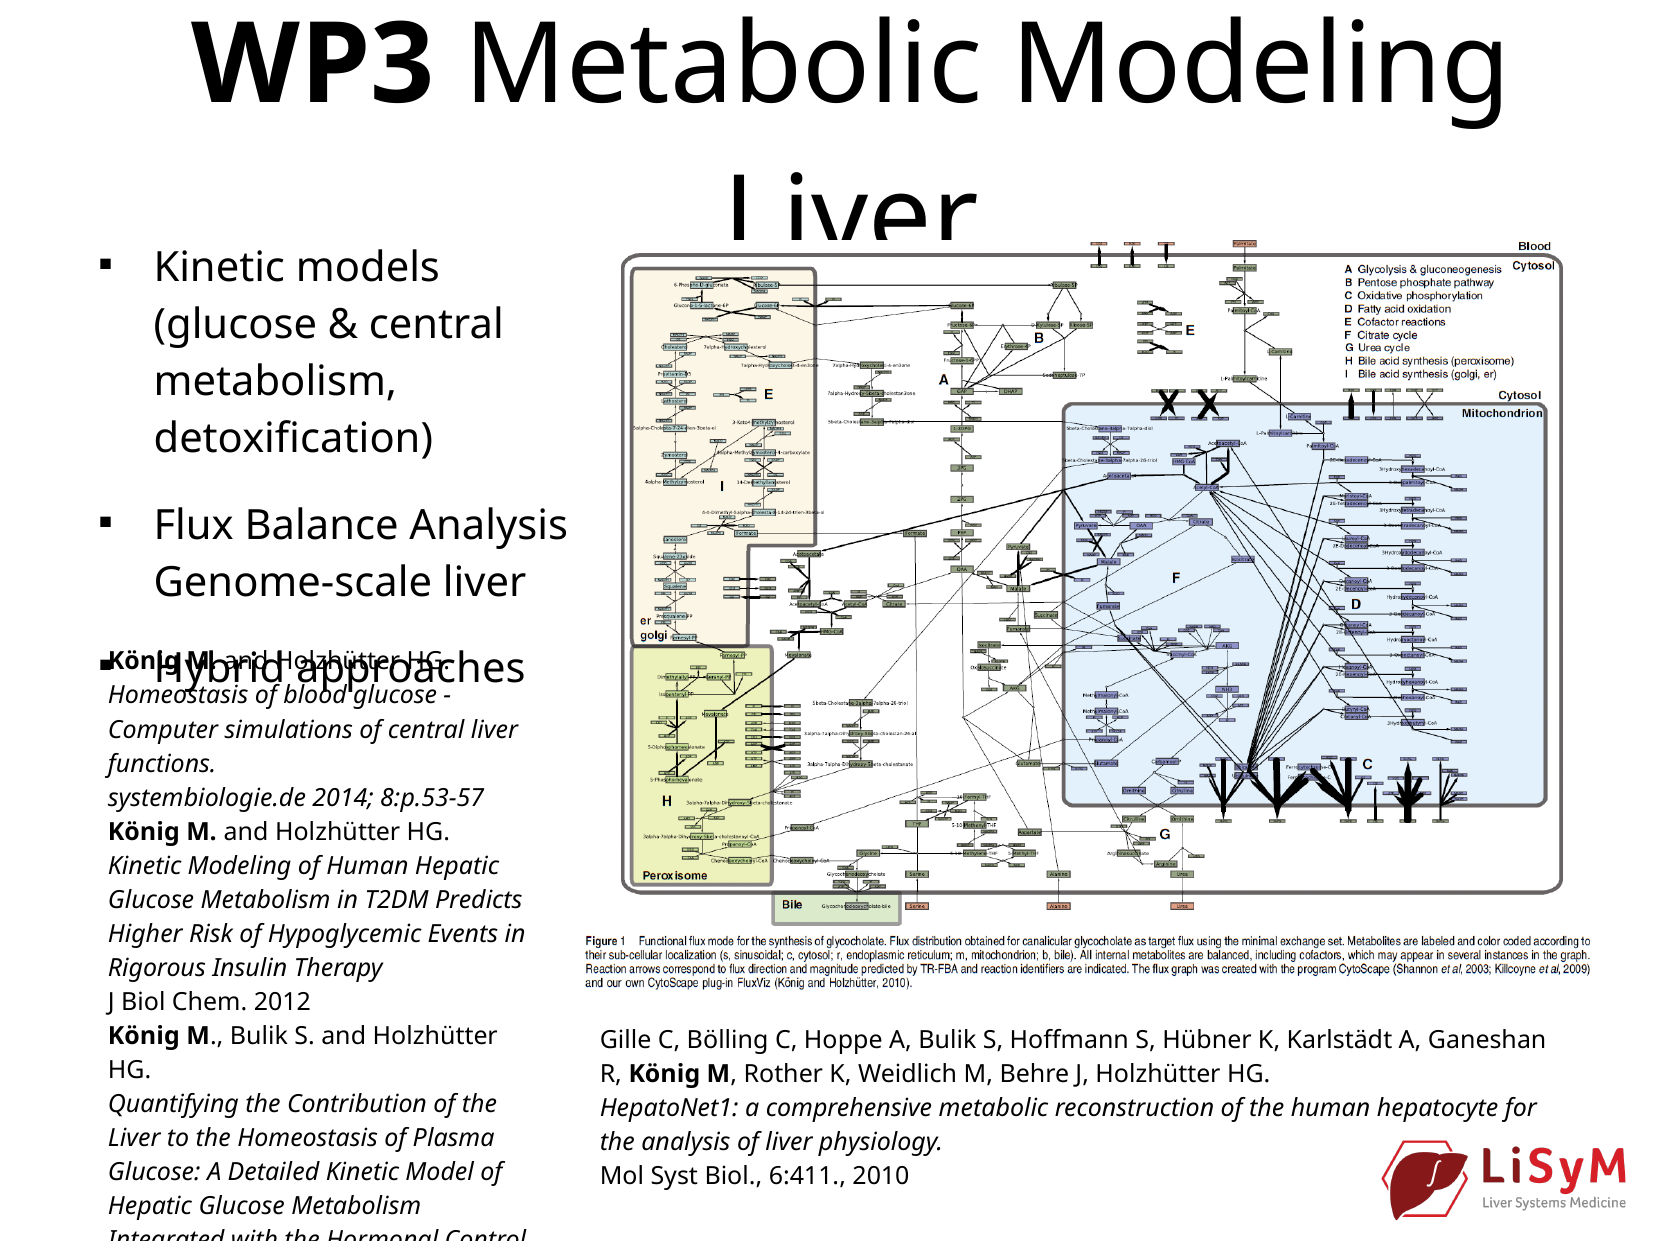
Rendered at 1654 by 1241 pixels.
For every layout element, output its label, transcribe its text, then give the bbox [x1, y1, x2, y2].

text_box Gille C, Bölling C, Hoppe A, Bulik S, Hoffmann S, Hübner K, Karlstädt A, Ganeshan R, König M, Rother K, Weidlich M, Behre J, Holzhütter HG. HepatoNet1: a comprehensive metabolic reconstruction of the human hepatocyte for the analysis of liver physiology. Mol Syst Biol., 6:411., 2010 [585, 1014, 1591, 1195]
list Kinetic models (glucose & central metabolism, detoxification) Flux Balance Analysis Genome-scale liver Hybrid approaches [82, 236, 646, 957]
title WP3 Metabolic Modeling Liver [82, 4, 1621, 267]
picture [585, 240, 1590, 990]
text_box König M. and Holzhütter HG. Homeostasis of blood glucose - Computer simulations of central liver functions. systembiologie.de 2014; 8:p.53-57 König M. and Holzhütter HG. Kinetic Modeling of Human Hepatic Glucose Metabolism in T2DM Predicts Higher Risk of Hypoglycemic Events in Rigorous Insulin Therapy J Biol Chem. 2012 König M., Bulik S. and Holzhütter HG. Quantifying the Contribution of the Liver to the Homeostasis of Plasma Glucose: A Detailed Kinetic Model of Hepatic Glucose Metabolism Integrated with the Hormonal Control by Insulin, Glucagon and Epinephrine PLoS Comput Biol. 2012 [93, 635, 550, 1241]
picture [1380, 1139, 1627, 1222]
